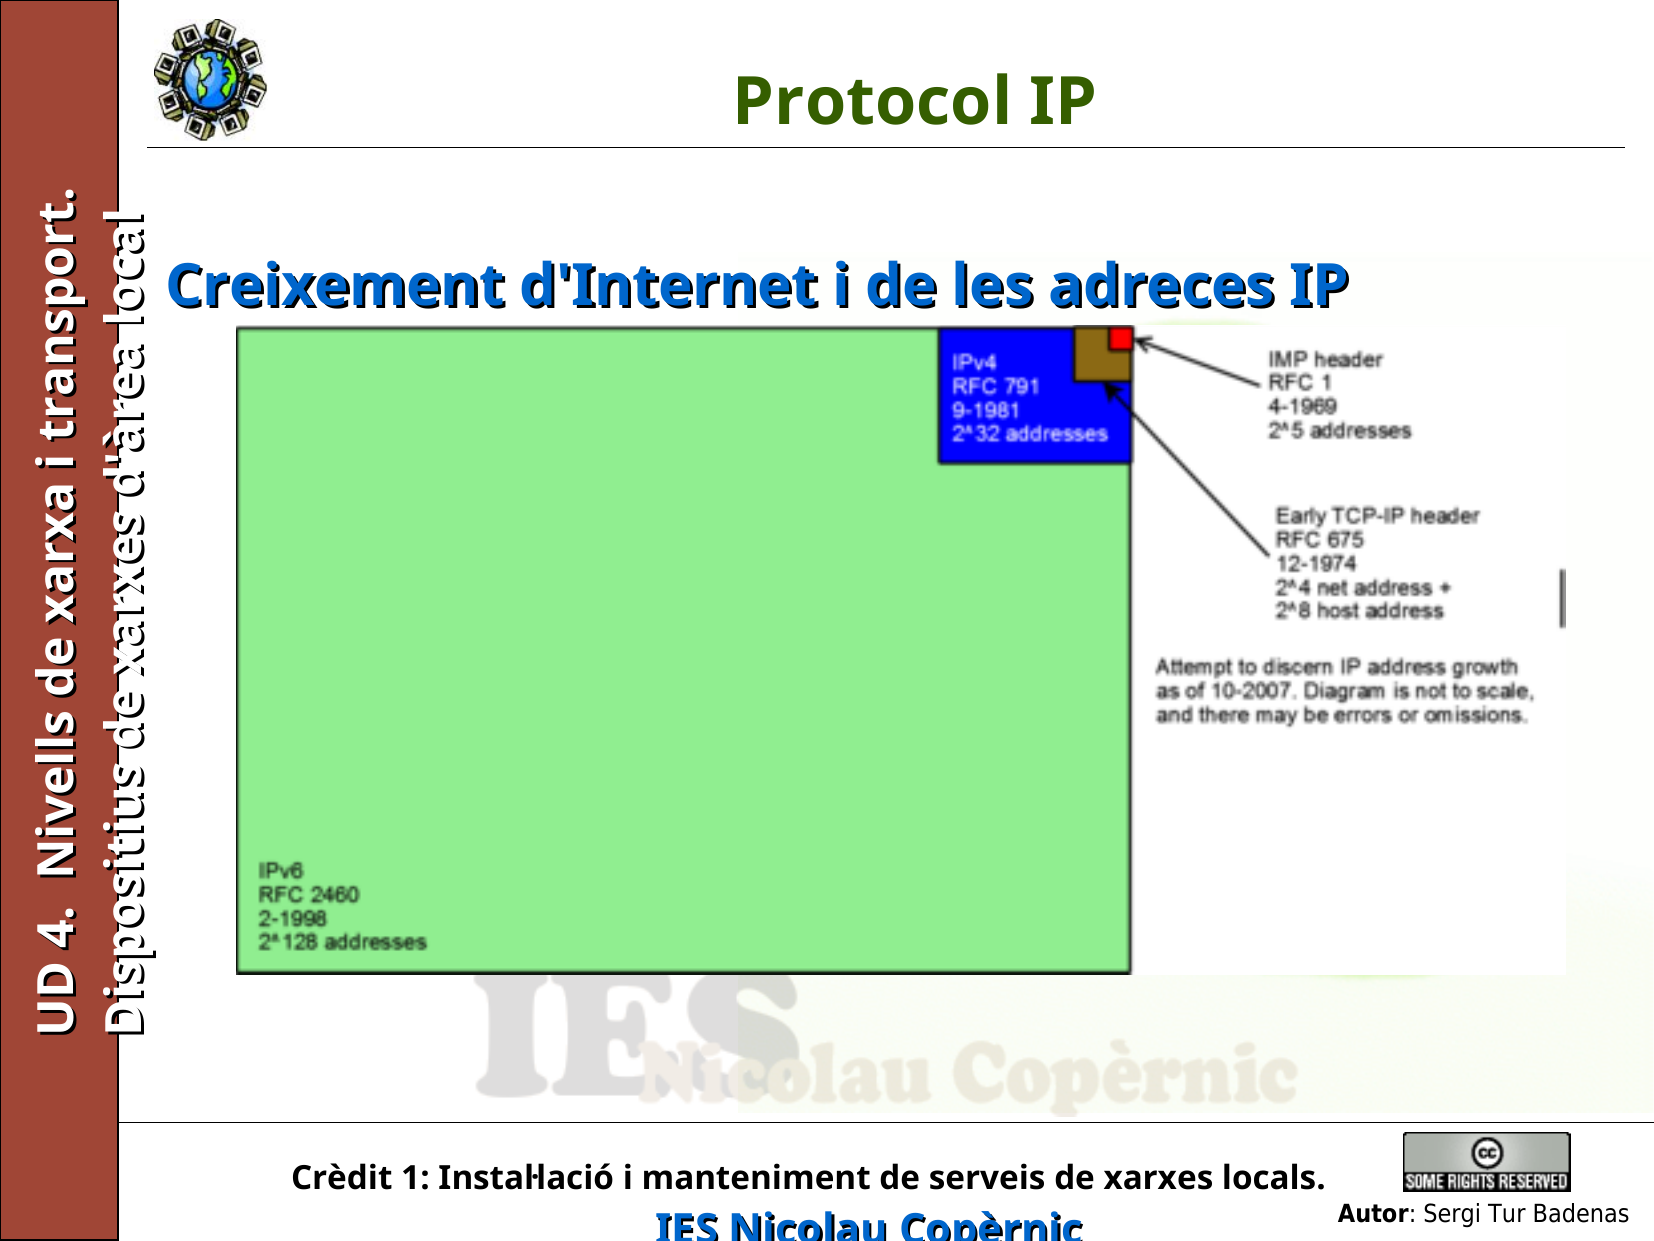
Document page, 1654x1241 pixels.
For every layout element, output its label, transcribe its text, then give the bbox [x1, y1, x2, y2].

list Creixement d'Internet i de les adreces IP [147, 242, 1636, 1078]
title Protocol IP [171, 49, 1654, 148]
picture [466, 252, 1654, 1117]
picture [1403, 1132, 1571, 1192]
picture [154, 19, 268, 142]
